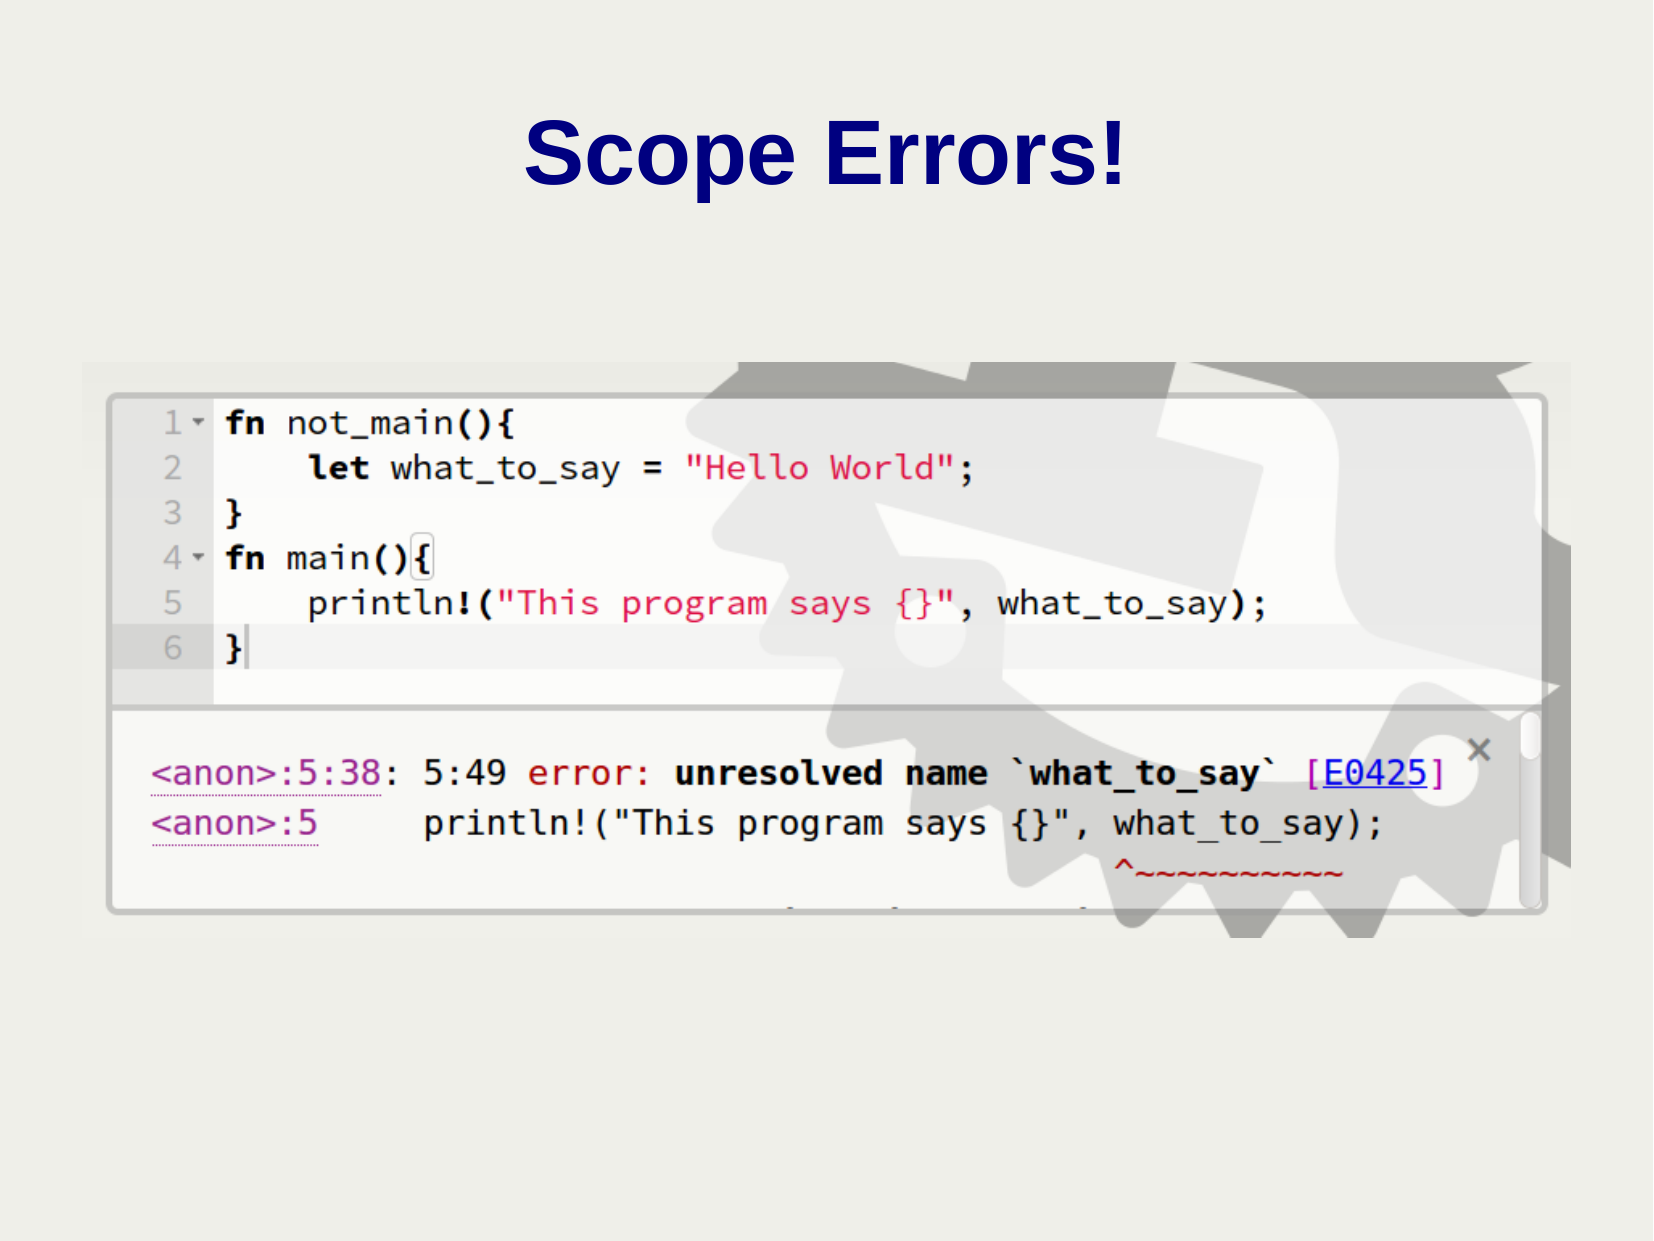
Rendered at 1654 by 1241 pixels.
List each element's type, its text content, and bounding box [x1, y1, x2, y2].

title Scope Errors! [82, 49, 1571, 257]
picture [0, 0, 1654, 1241]
